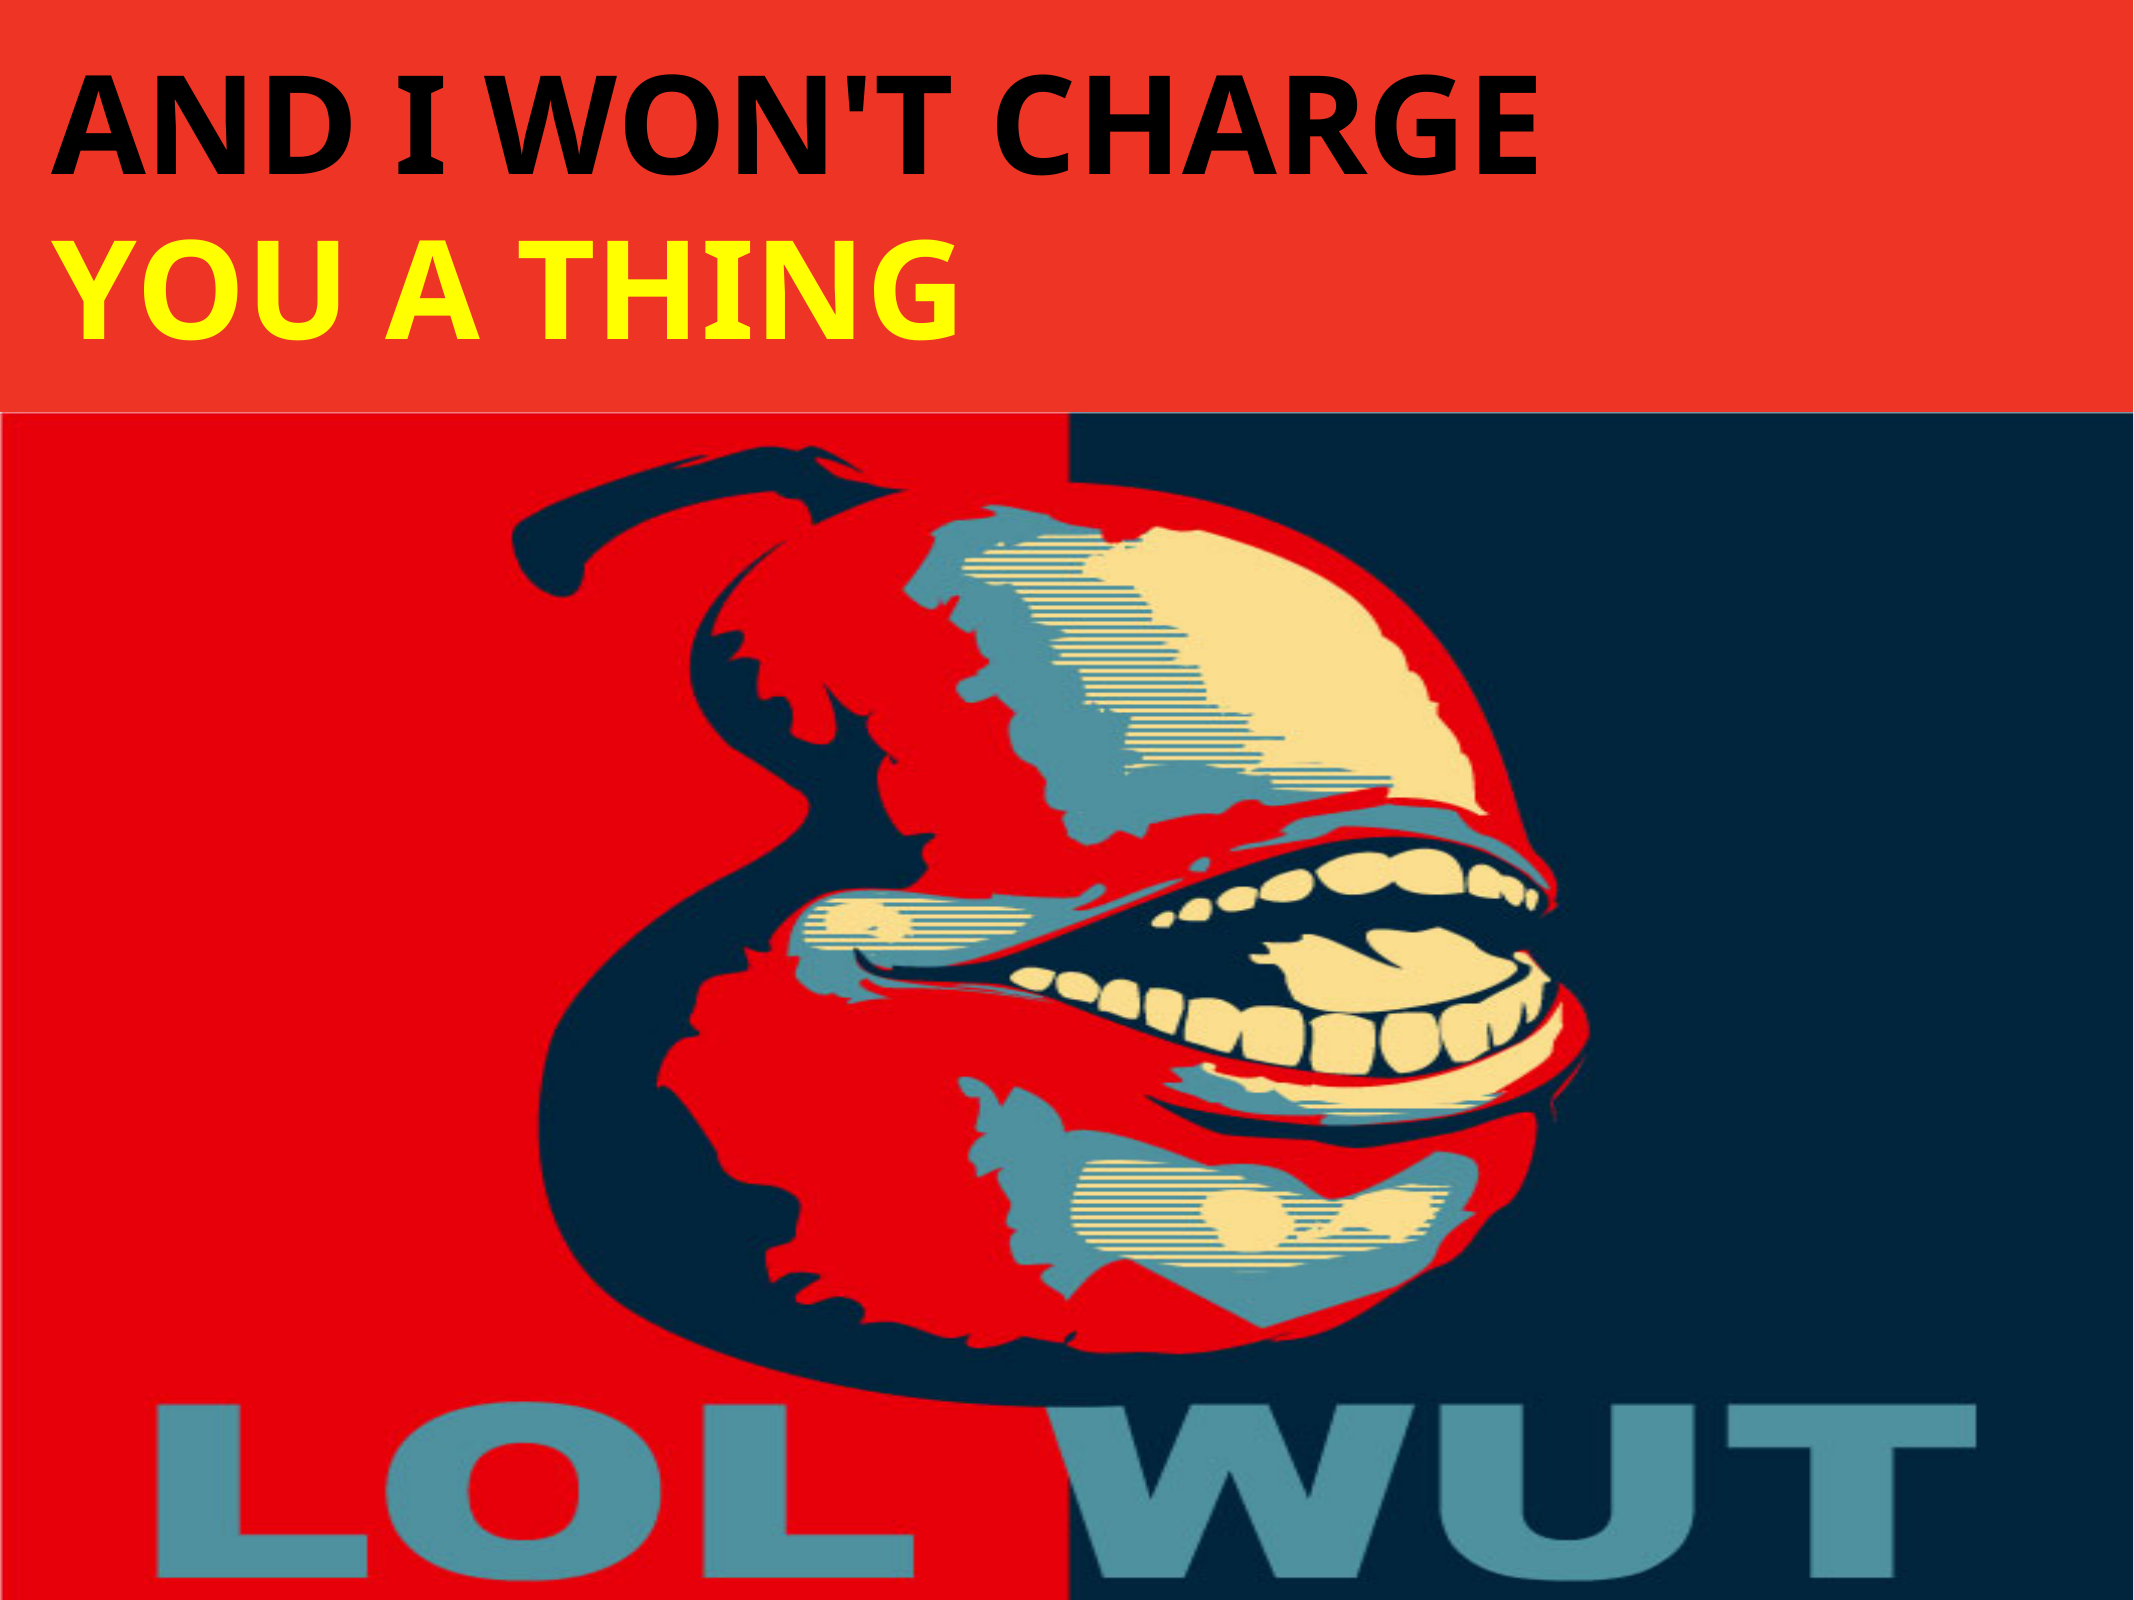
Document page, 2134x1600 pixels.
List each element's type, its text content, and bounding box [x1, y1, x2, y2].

text_box AND I WON'T CHARGE YOU A THING [41, 37, 2134, 412]
picture [0, 412, 2134, 1600]
